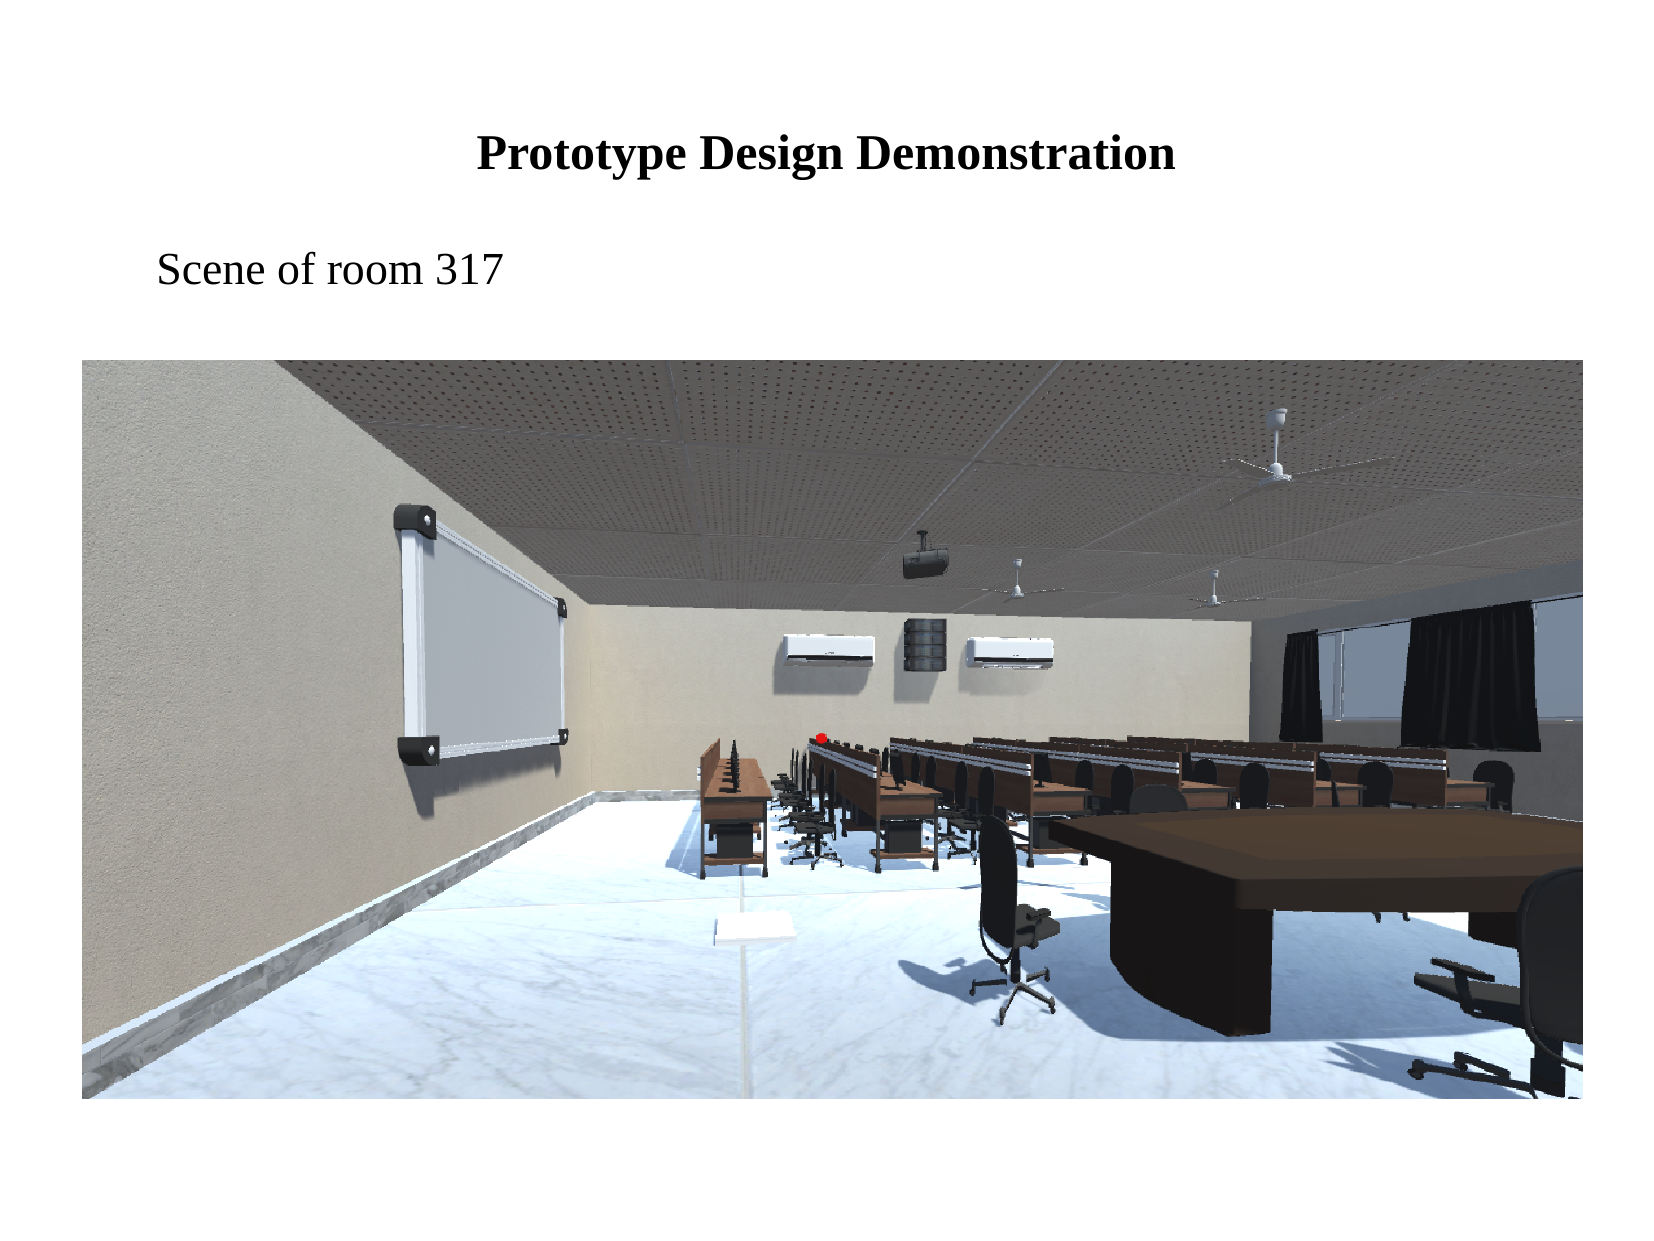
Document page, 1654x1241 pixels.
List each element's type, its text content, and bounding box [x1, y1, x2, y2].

title Prototype Design Demonstration [82, 49, 1571, 256]
picture [82, 360, 1583, 1099]
text_box Scene of room 317 [141, 236, 1512, 303]
